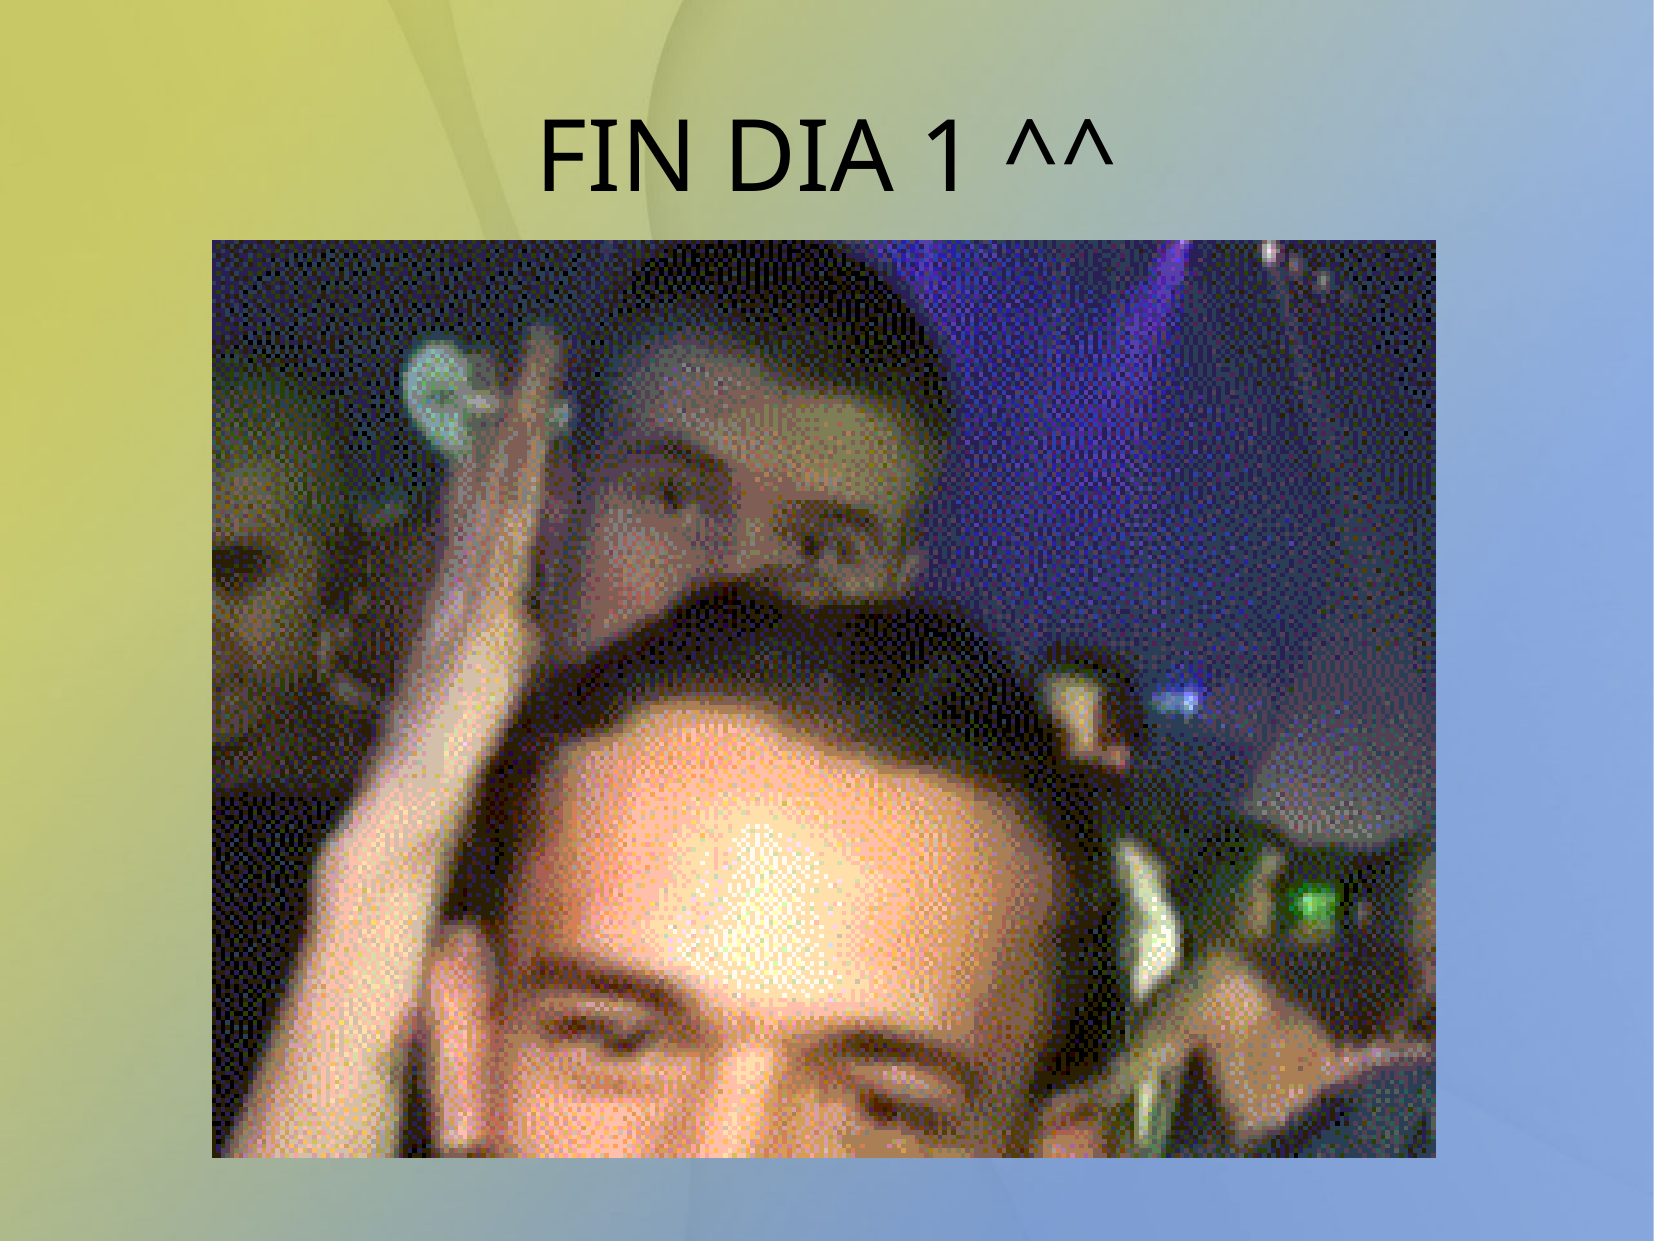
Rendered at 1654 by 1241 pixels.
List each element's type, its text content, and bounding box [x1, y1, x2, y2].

picture [0, 0, 1654, 1241]
title FIN DIA 1 ^^ [82, 49, 1571, 257]
